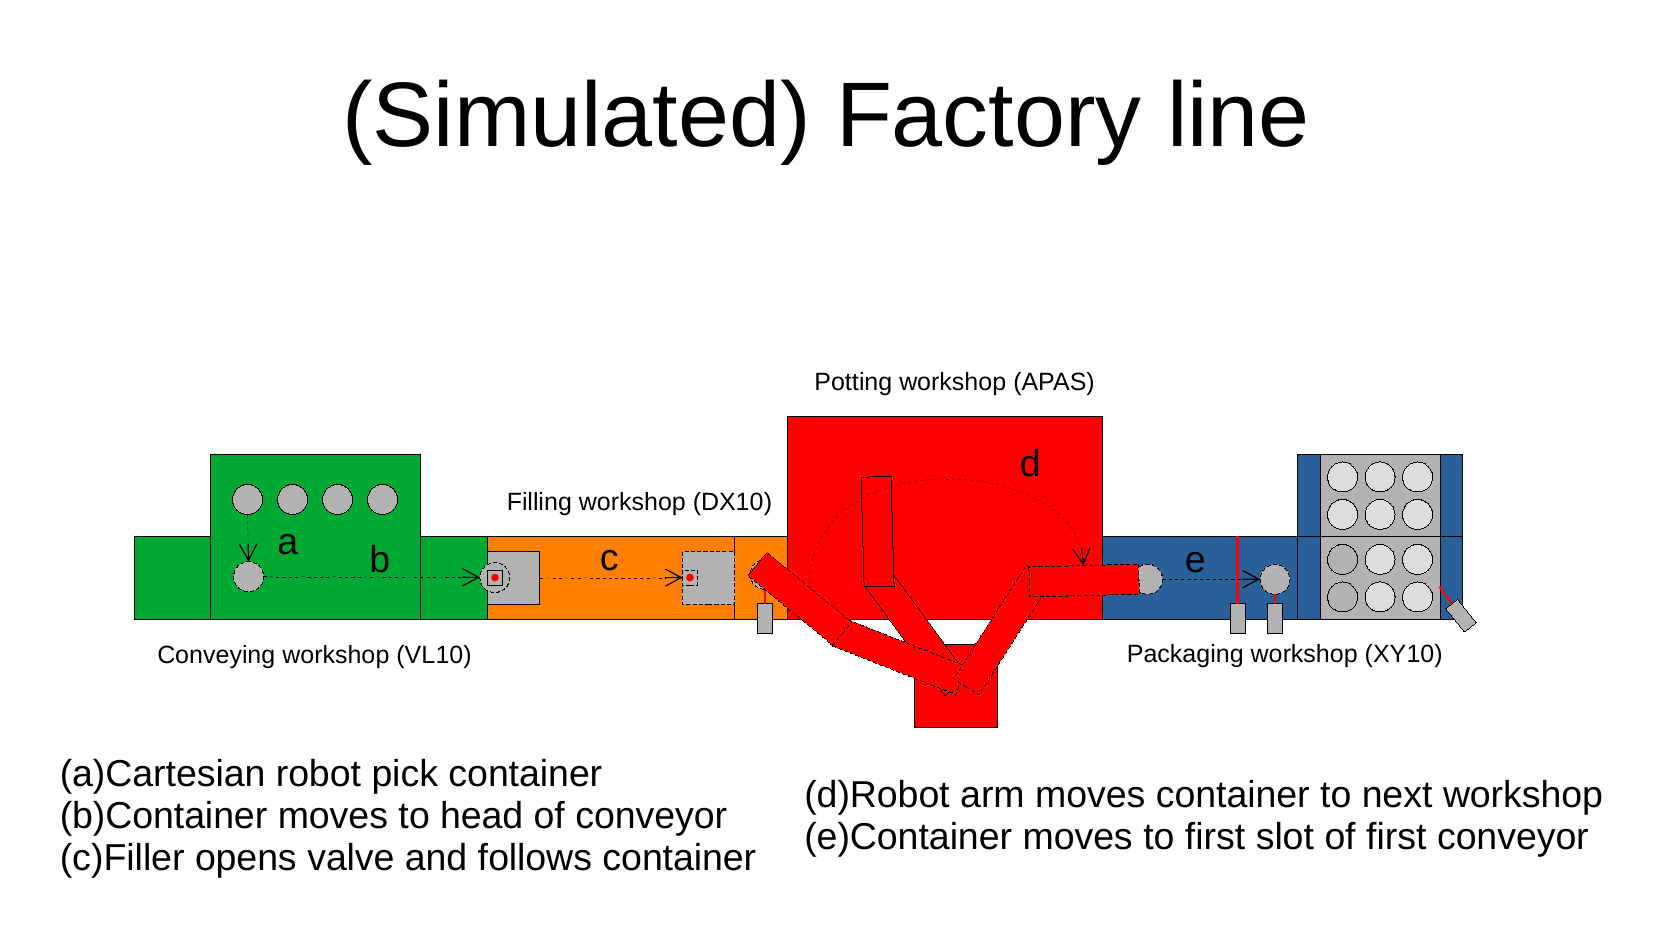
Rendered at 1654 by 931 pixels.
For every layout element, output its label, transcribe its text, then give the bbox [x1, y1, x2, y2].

text_box e [1170, 530, 1221, 588]
text_box Packaging workshop (XY10) [1112, 632, 1459, 676]
text_box d [1005, 435, 1056, 492]
text_box b [354, 530, 406, 588]
text_box Conveying workshop (VL10) [142, 633, 488, 677]
text_box Cartesian robot pick container Container moves to head of conveyor Filler opens valve and follows container [45, 745, 916, 888]
text_box a [262, 513, 313, 571]
title (Simulated) Factory line [82, 37, 1571, 193]
text_box c [585, 528, 636, 586]
text_box Robot arm moves container to next workshop Container moves to first slot of first conveyor [789, 766, 1654, 867]
text_box Filling workshop (DX10) [492, 480, 788, 523]
text_box [134, 416, 1477, 728]
text_box Potting workshop (APAS) [799, 360, 1111, 403]
